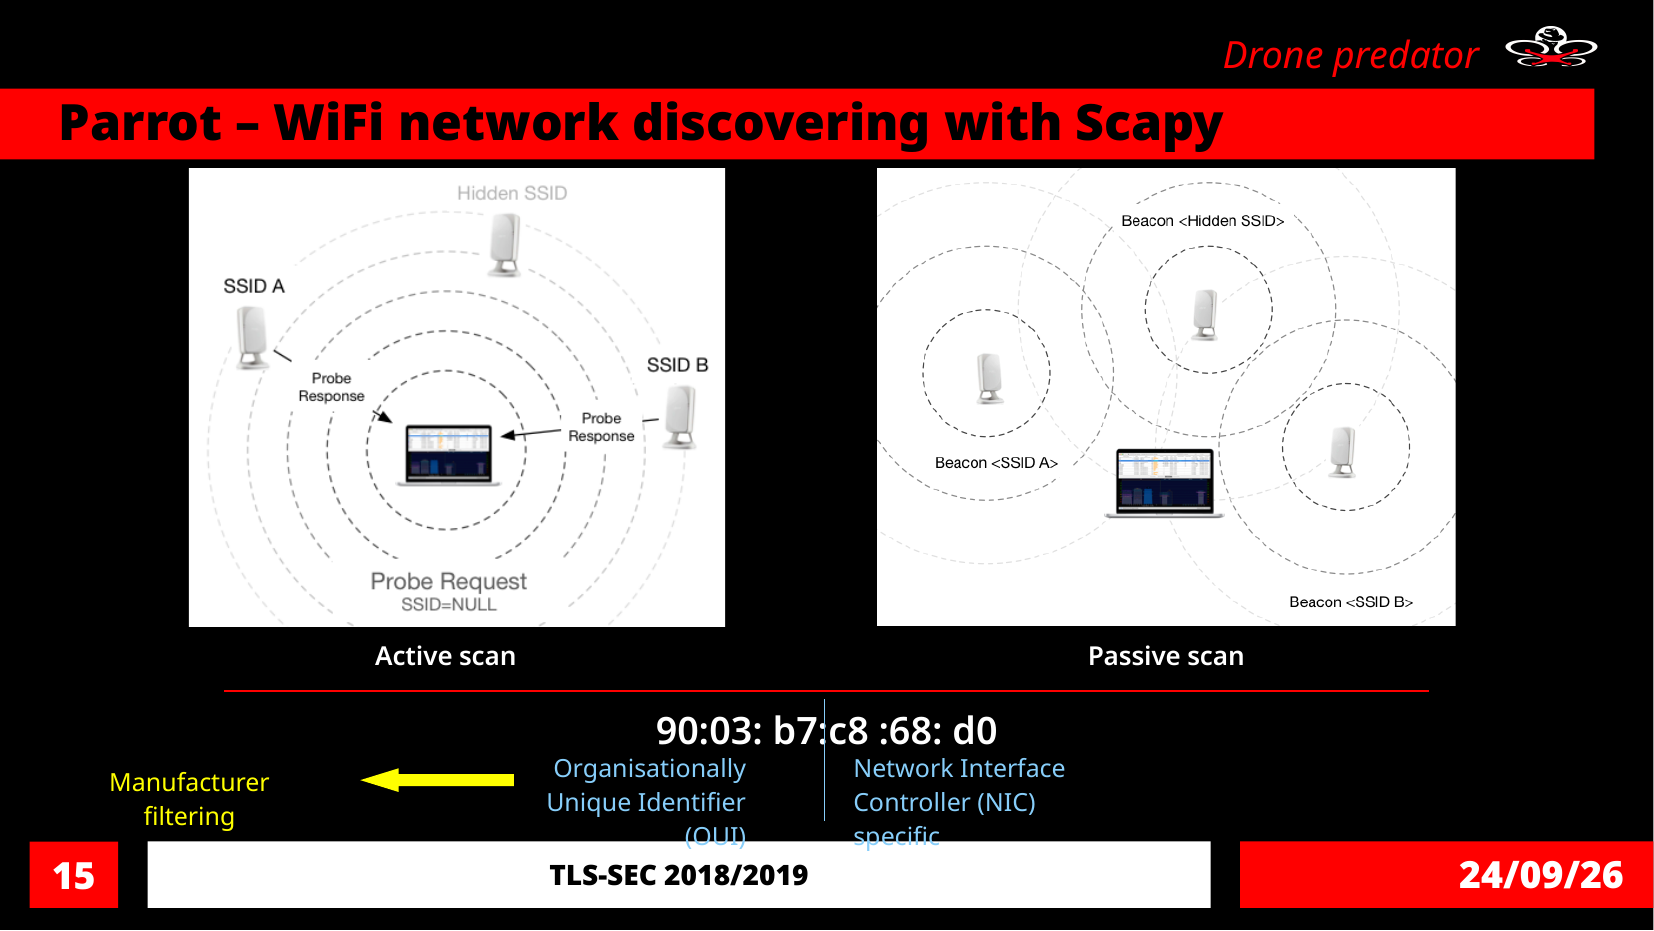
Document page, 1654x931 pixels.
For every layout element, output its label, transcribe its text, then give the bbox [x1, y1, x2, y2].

text_box Manufacturer filtering [94, 757, 355, 804]
title Parrot – WiFi network discovering with Scapy [59, 44, 1595, 156]
picture [877, 168, 1456, 626]
list Passive scan [974, 637, 1359, 674]
text_box Organisationally Unique Identifier (OUI) [531, 743, 815, 821]
list 90:03: b7:c8 :68: d0 [634, 704, 824, 756]
text_box Network Interface Controller (NIC) specific [838, 743, 1123, 821]
text_box [360, 768, 514, 792]
picture [1488, 15, 1617, 80]
list Active scan [253, 637, 638, 674]
picture [188, 168, 726, 627]
list 90:03: b7:c8 :68: d0 [825, 704, 1019, 756]
